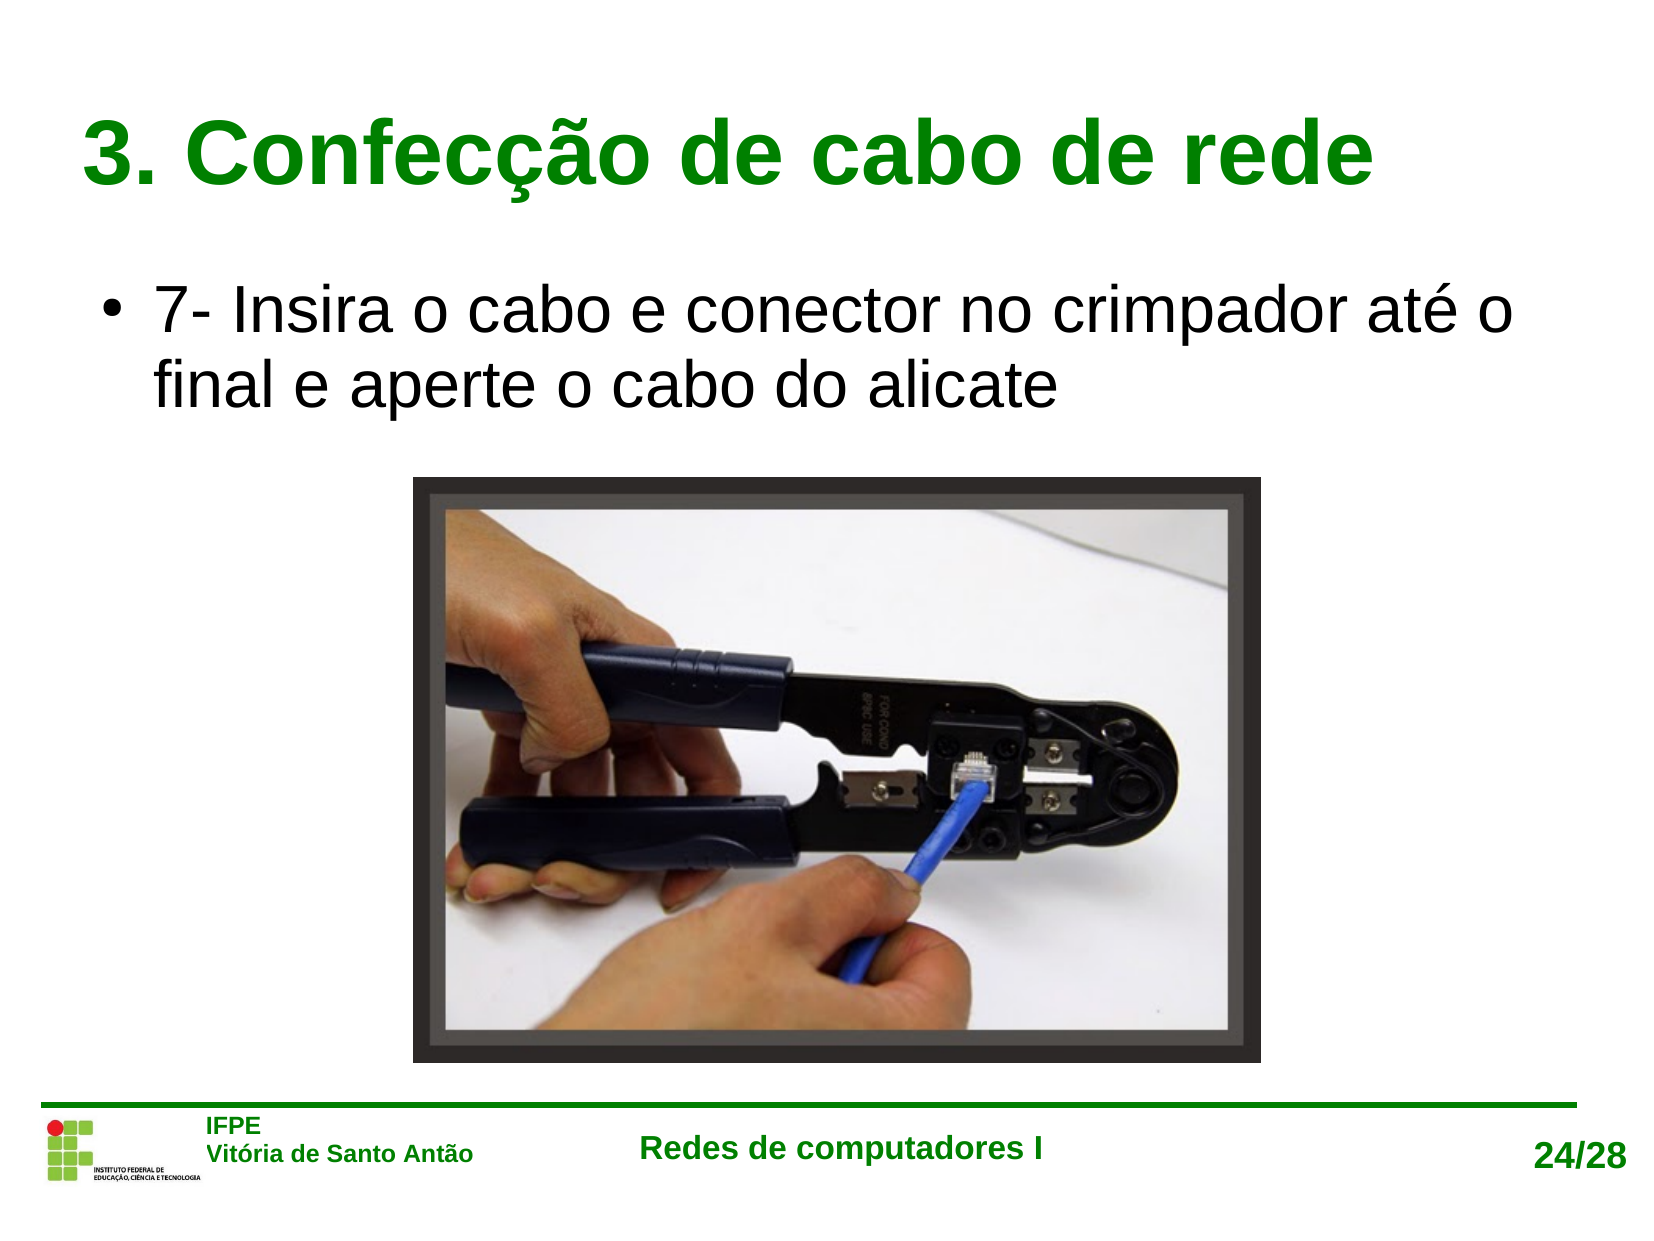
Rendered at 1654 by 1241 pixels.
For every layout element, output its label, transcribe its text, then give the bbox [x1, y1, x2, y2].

title 3. Confecção de cabo de rede [82, 49, 1571, 257]
list 7- Insira o cabo e conector no crimpador até o final e aperte o cabo do alicate [82, 272, 1571, 1091]
picture [413, 477, 1261, 1063]
picture [39, 1111, 207, 1191]
